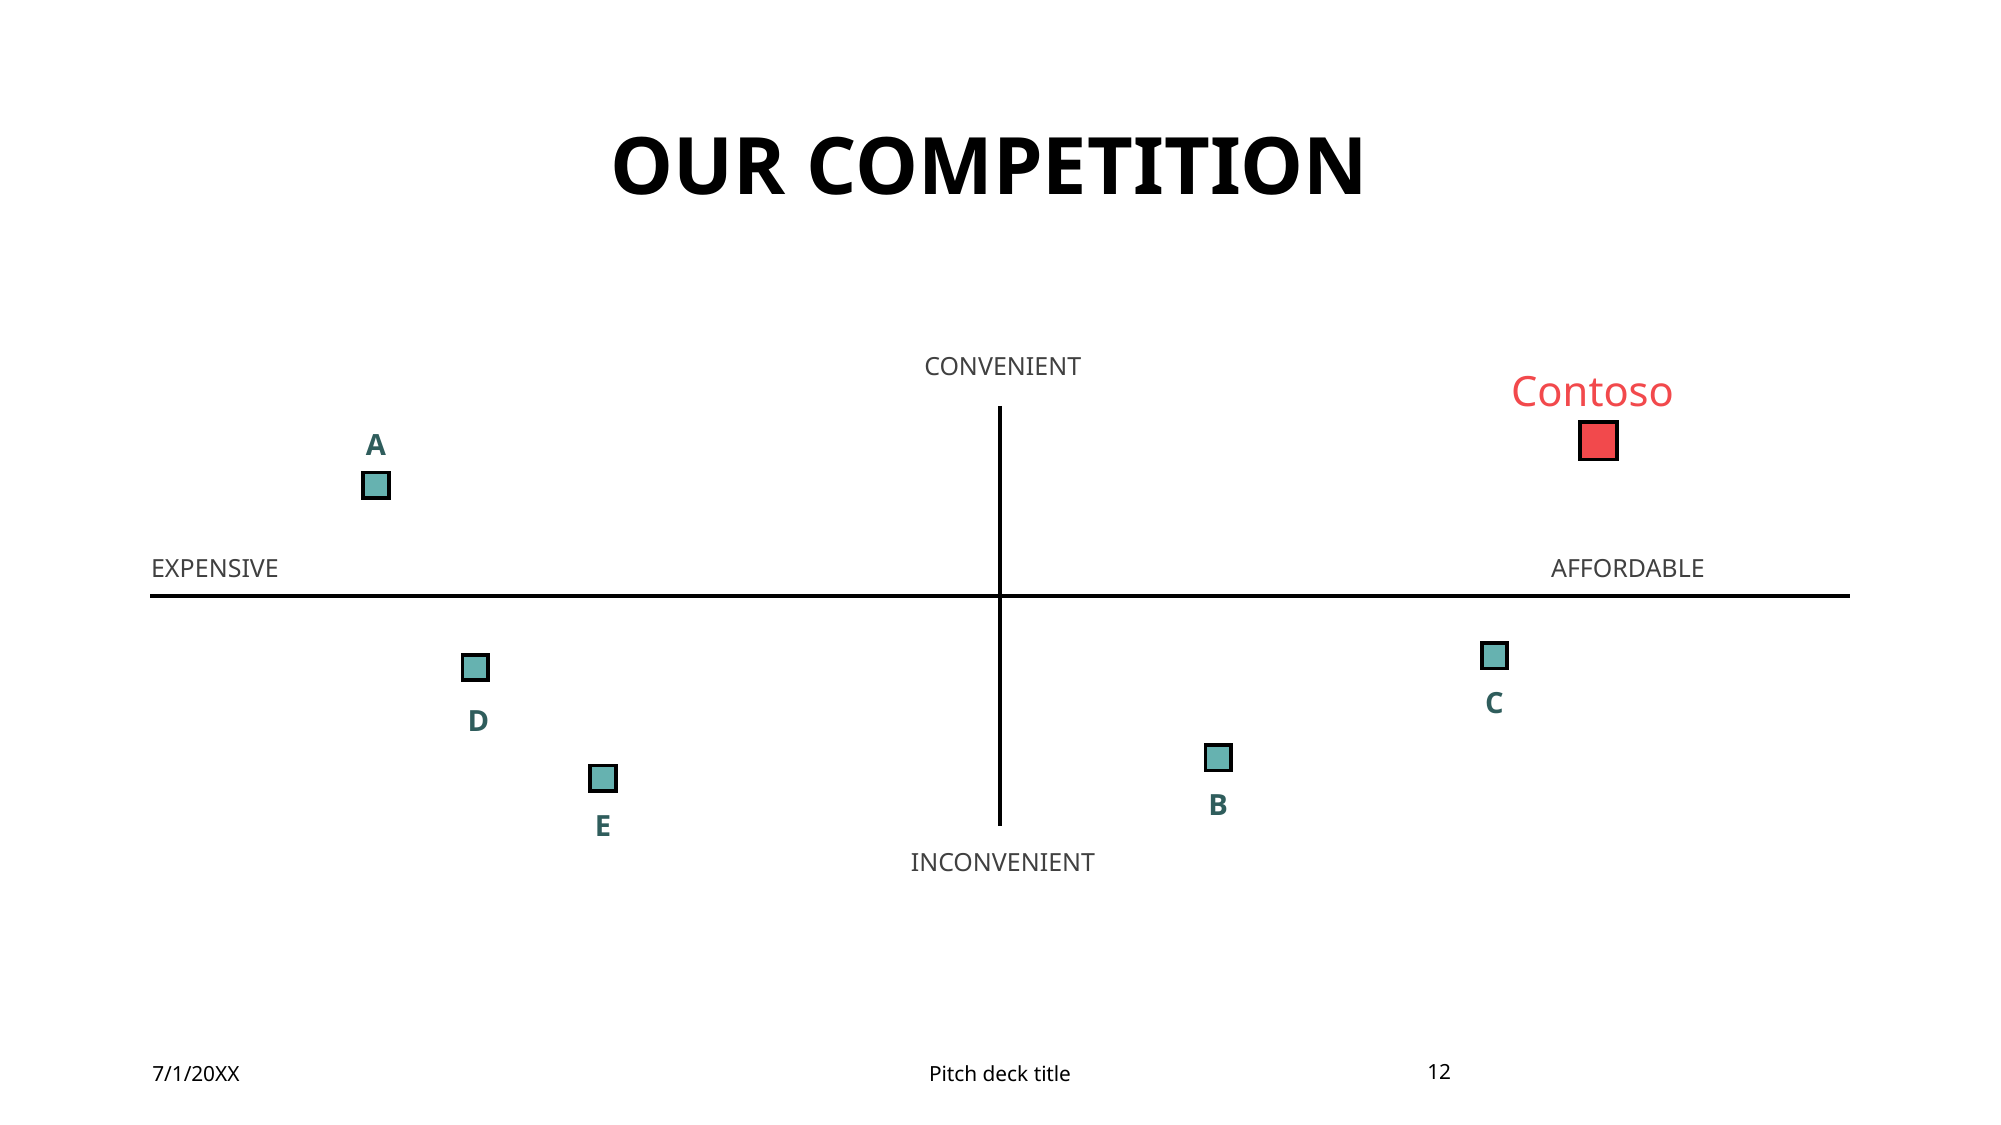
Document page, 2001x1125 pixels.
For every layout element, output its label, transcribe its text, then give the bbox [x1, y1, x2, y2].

text_box [590, 765, 616, 791]
title OUR COMPETITION [137, 59, 1863, 278]
list INCONVENIENT [838, 841, 1169, 887]
text_box 7/1/20XX [137, 1042, 588, 1103]
list AFFORDABLE [1535, 548, 1866, 594]
text_box D [306, 694, 652, 745]
text_box 12 [1412, 1042, 1863, 1103]
text_box [1205, 745, 1231, 771]
text_box Pitch deck title [662, 1042, 1338, 1103]
text_box Contoso [1468, 356, 1717, 423]
list EXPENSIVE [136, 548, 467, 594]
text_box E [430, 799, 776, 850]
text_box [463, 655, 488, 680]
list CONVENIENT [838, 346, 1169, 392]
text_box B [1045, 778, 1391, 830]
text_box C [1322, 676, 1668, 728]
text_box A [203, 418, 549, 470]
text_box [1580, 422, 1617, 459]
text_box [363, 473, 389, 498]
text_box [1482, 643, 1507, 668]
